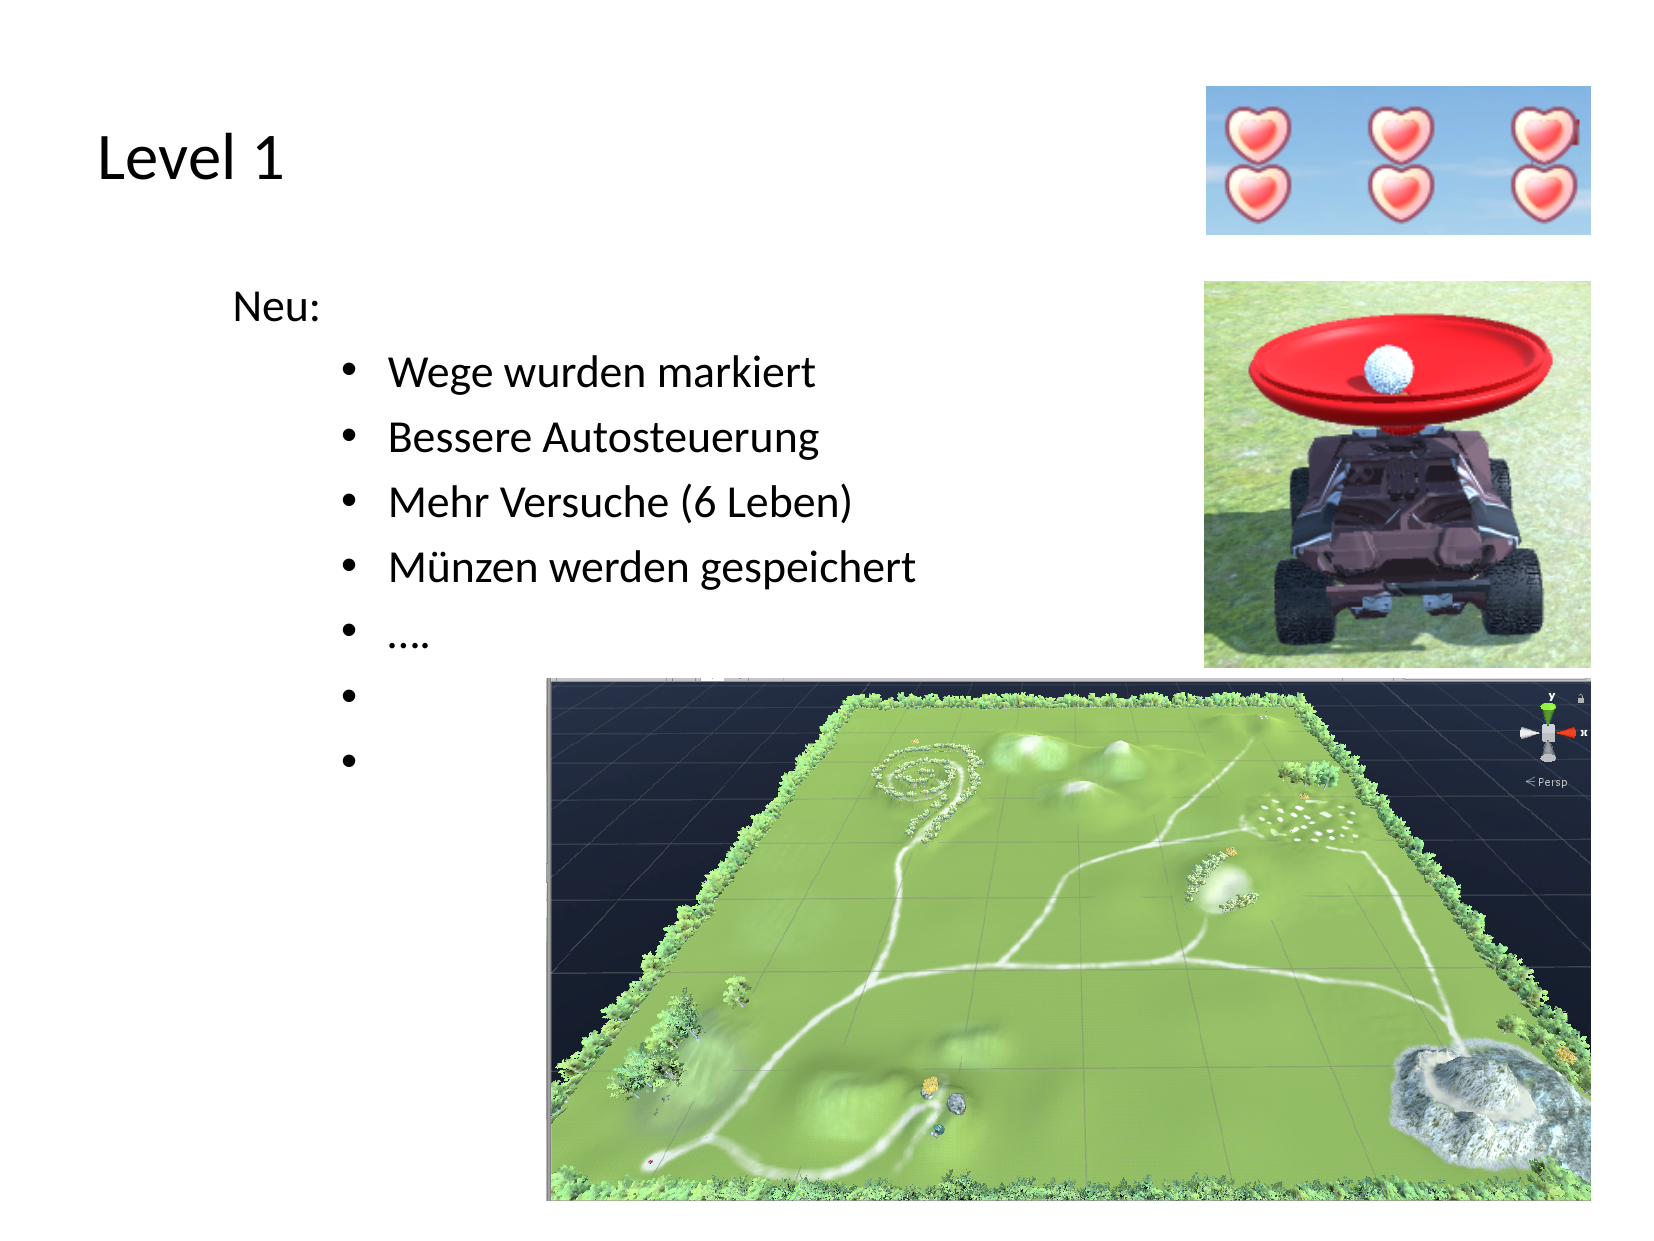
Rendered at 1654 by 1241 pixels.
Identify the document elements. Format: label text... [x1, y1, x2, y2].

picture [1204, 281, 1591, 668]
picture [1206, 86, 1591, 235]
picture [546, 678, 1591, 1202]
title Level 1 [82, 49, 1571, 257]
list Neu: Wege wurden markiert Bessere Autosteuerung Mehr Versuche (6 Leben) Münzen werden gespeichert …. [82, 268, 1571, 1108]
